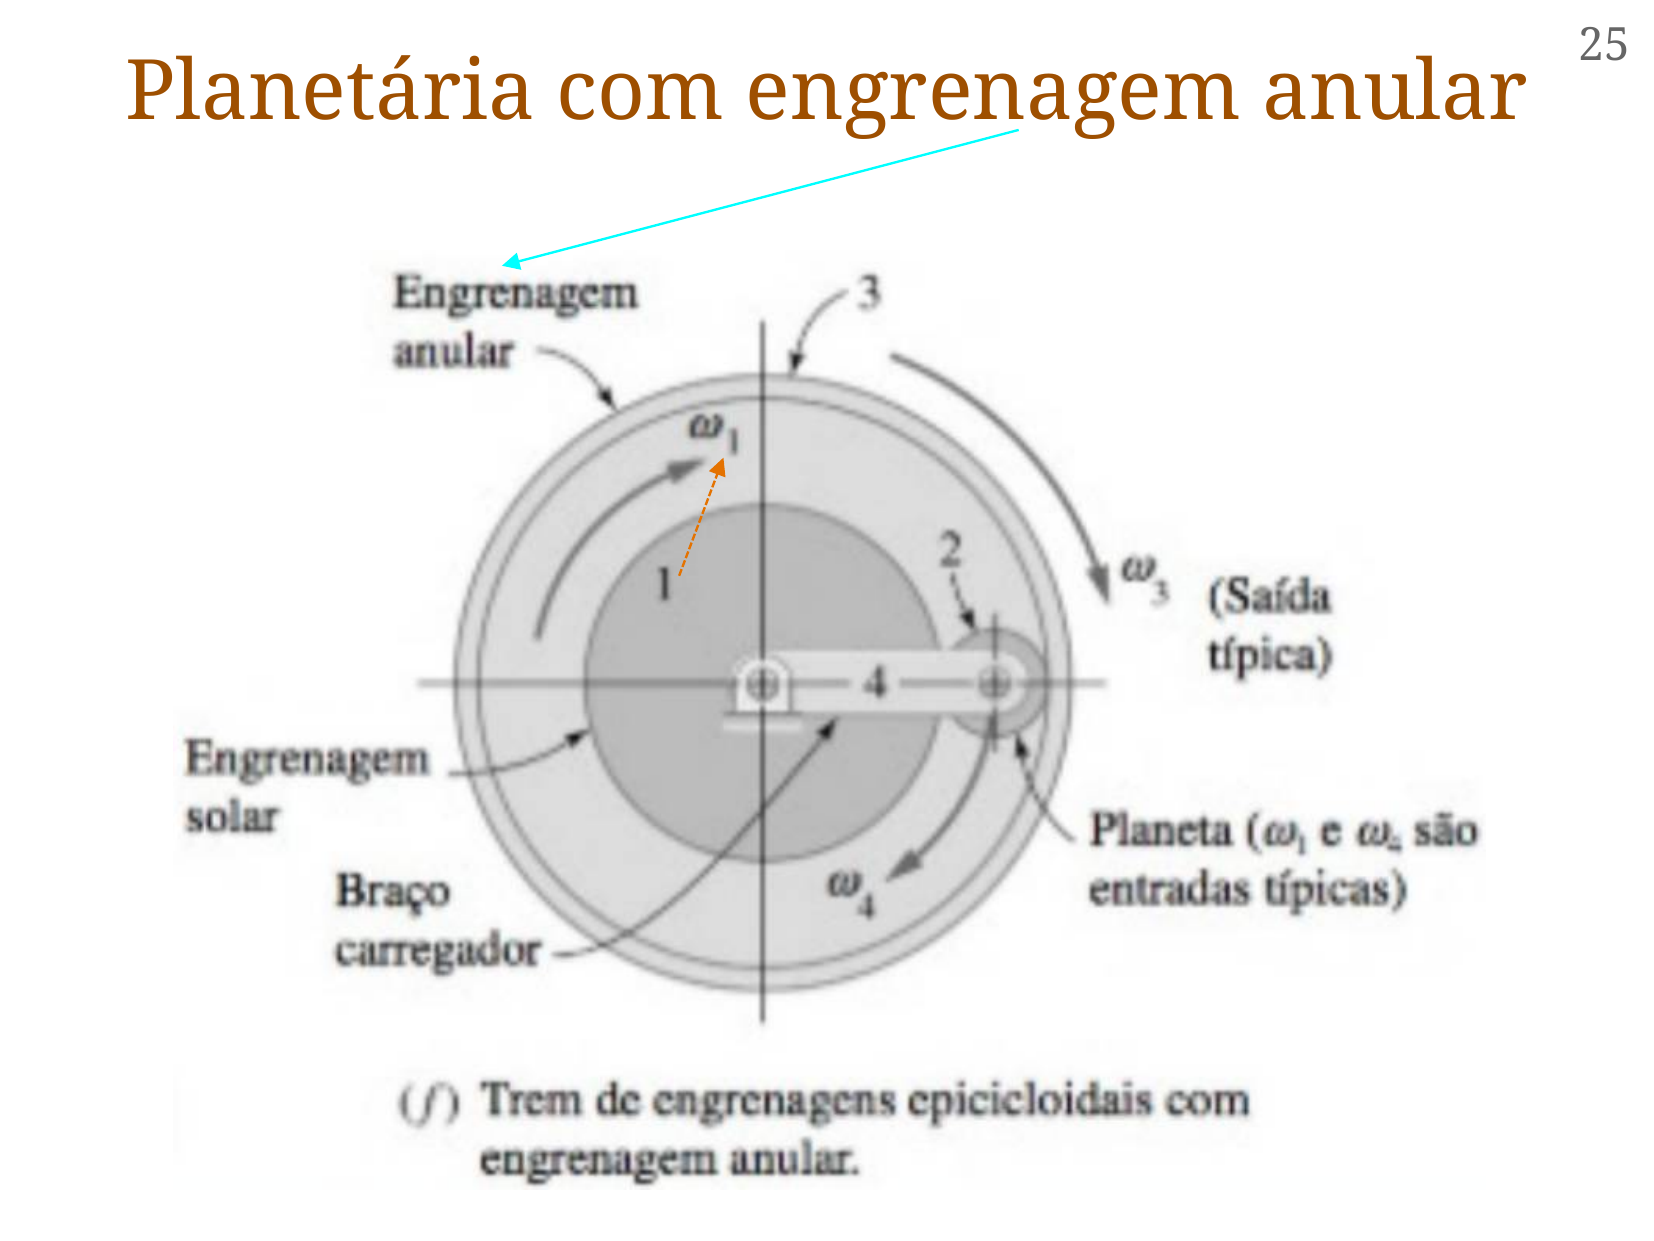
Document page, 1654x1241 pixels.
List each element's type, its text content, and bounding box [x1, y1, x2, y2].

picture [173, 250, 1486, 1190]
title Planetária com engrenagem anular [59, 29, 1595, 148]
